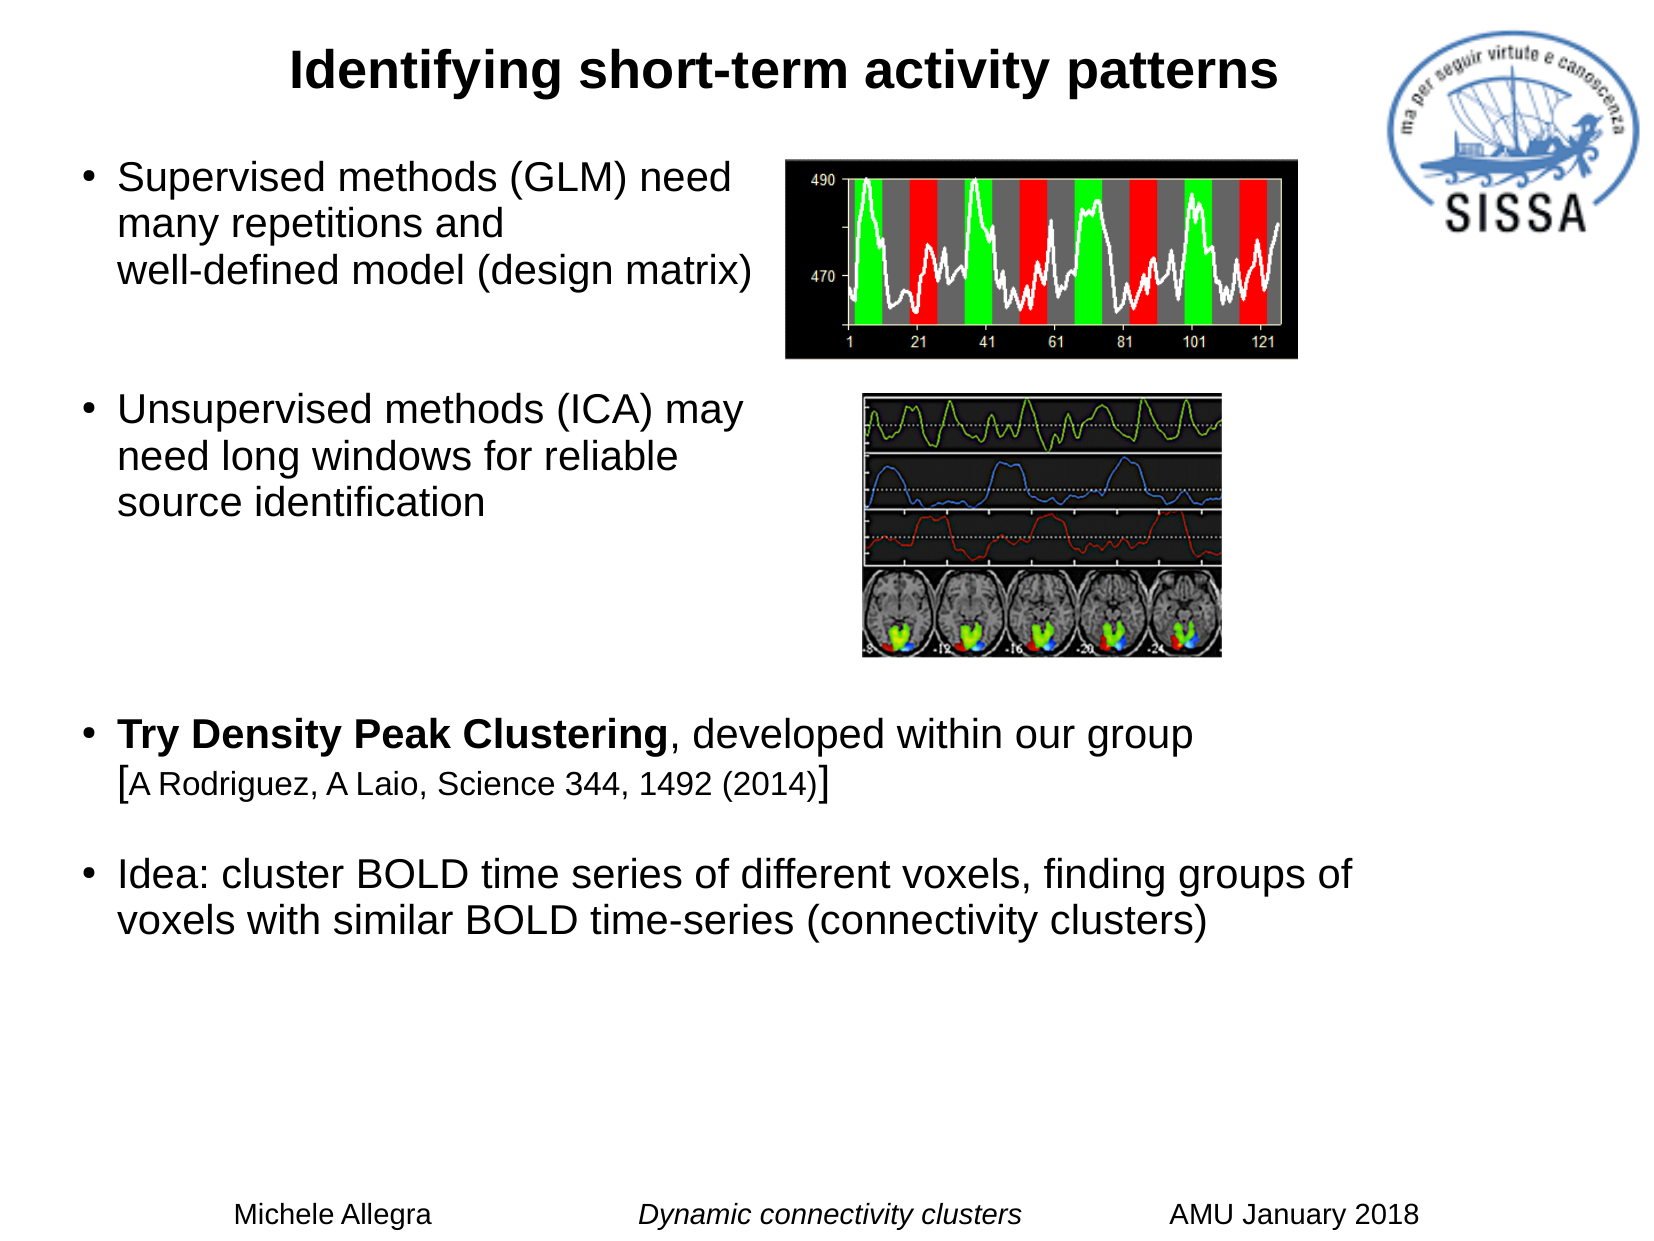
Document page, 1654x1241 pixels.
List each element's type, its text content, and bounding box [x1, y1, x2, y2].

picture [1432, 27, 1654, 238]
title Michele Allegra Dynamic connectivity clusters AMU January 2018 [82, 1177, 1572, 1241]
text_box Supervised methods (GLM) need many repetitions and well-defined model (design matrix) Unsupervised methods (ICA) may need long windows for reliable source identification Try Density Peak Clustering, developed within our group [A Rodriguez, A Laio, Science 344, 1492 (2014)] Idea: cluster BOLD time series of different voxels, finding groups of voxels with similar BOLD time-series (connectivity clusters) [66, 85, 1432, 1241]
title Identifying short-term activity patterns [82, 0, 1489, 174]
picture [862, 393, 1222, 658]
picture [785, 159, 1298, 360]
